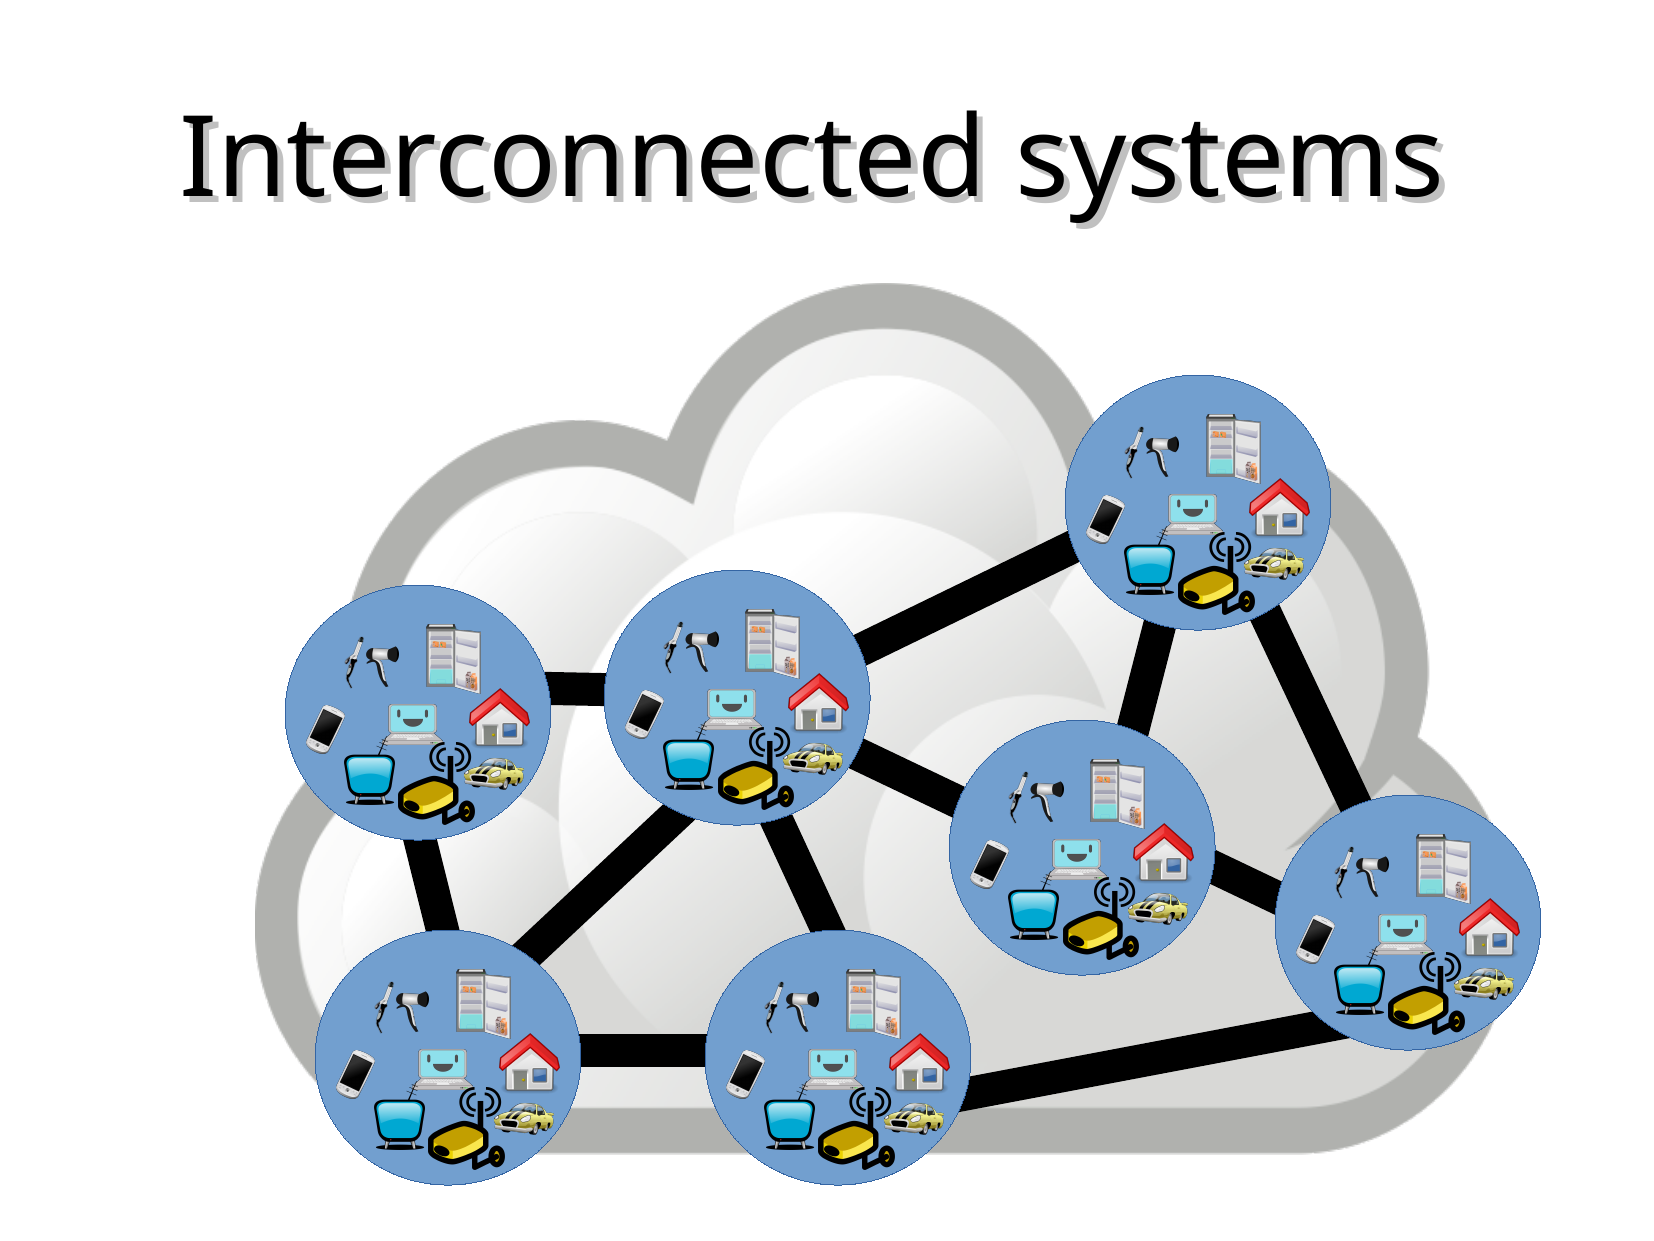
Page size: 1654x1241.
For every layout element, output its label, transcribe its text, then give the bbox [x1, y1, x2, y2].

title Interconnected systems [82, 49, 1571, 257]
picture [764, 981, 819, 1034]
text_box [285, 585, 551, 841]
picture [726, 834, 1520, 1170]
picture [1124, 426, 1179, 479]
picture [1008, 771, 1064, 824]
picture [625, 609, 1311, 1076]
text_box [949, 720, 1216, 976]
text_box [315, 930, 581, 1186]
picture [306, 624, 662, 945]
picture [374, 981, 429, 1034]
text_box [705, 930, 971, 1186]
text_box [1275, 795, 1541, 1051]
picture [1334, 846, 1389, 899]
picture [255, 283, 1516, 1156]
picture [344, 636, 399, 689]
text_box [1065, 375, 1331, 631]
picture [336, 969, 752, 1170]
text_box [604, 570, 871, 826]
picture [541, 820, 809, 1034]
picture [1149, 621, 1340, 881]
picture [864, 563, 1143, 786]
picture [663, 621, 719, 674]
